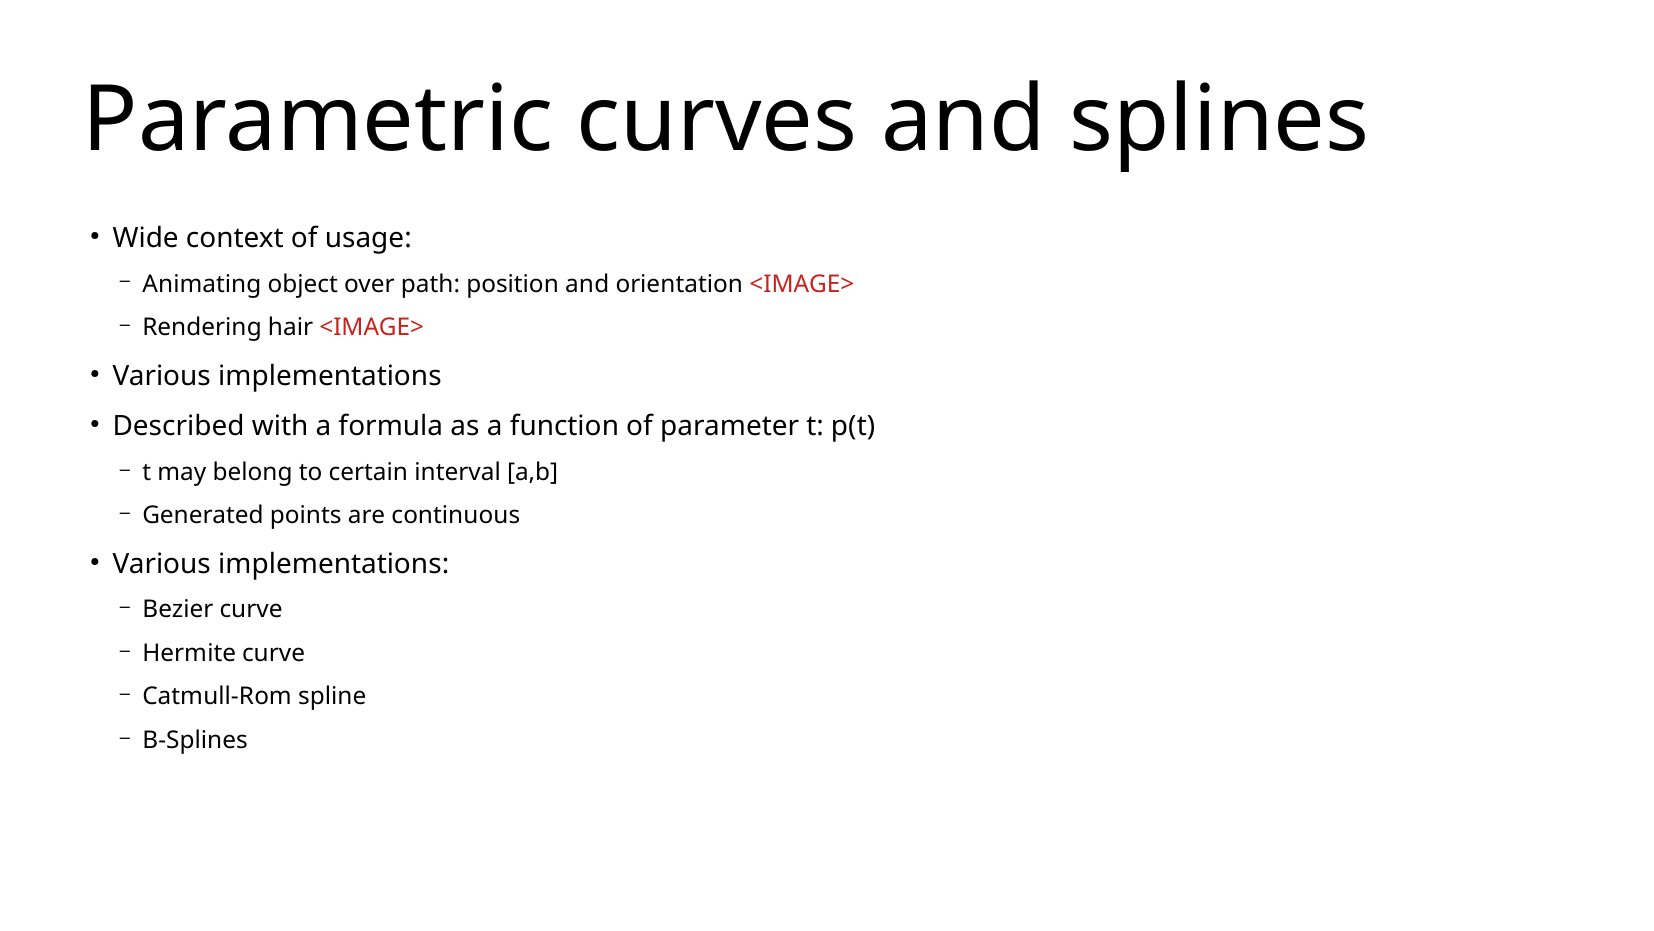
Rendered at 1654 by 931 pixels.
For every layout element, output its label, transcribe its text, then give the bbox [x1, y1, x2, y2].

list Wide context of usage: Animating object over path: position and orientation <IMAGE> Rendering hair <IMAGE> Various implementations Described with a formula as a function of parameter t: p(t) t may belong to certain interval [a,b] Generated points are continuous Various implementations: Bezier curve Hermite curve Catmull-Rom spline B-Splines [82, 217, 1571, 758]
title Parametric curves and splines [82, 37, 1571, 193]
